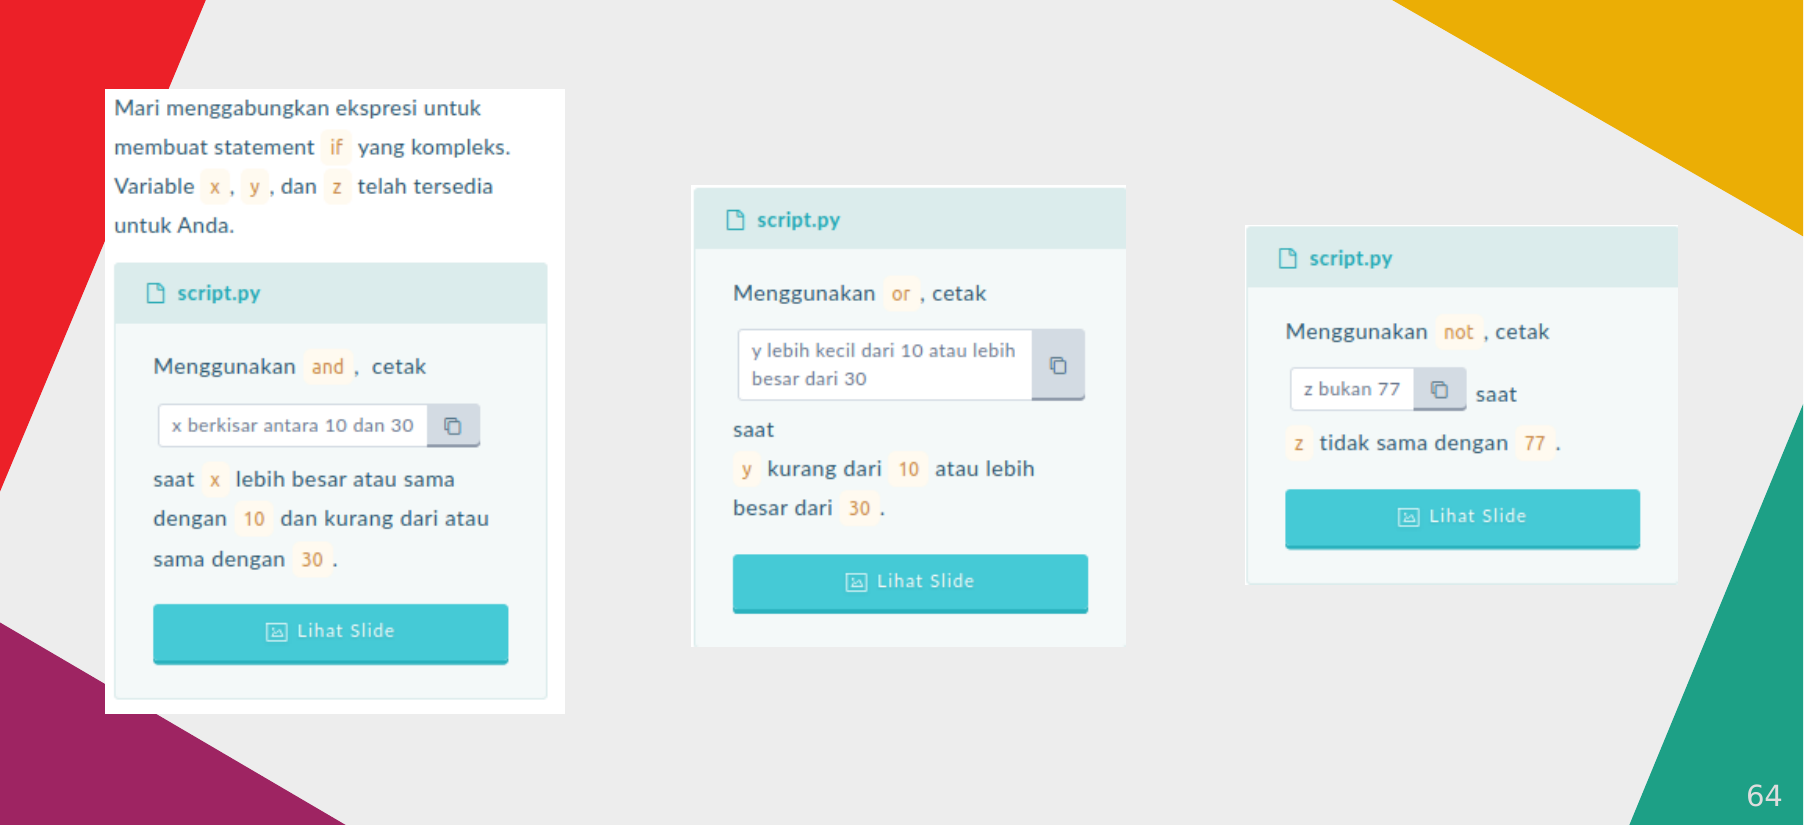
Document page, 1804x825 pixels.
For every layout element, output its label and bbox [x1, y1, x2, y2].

picture [691, 185, 1126, 647]
picture [1245, 225, 1678, 586]
picture [105, 89, 565, 714]
